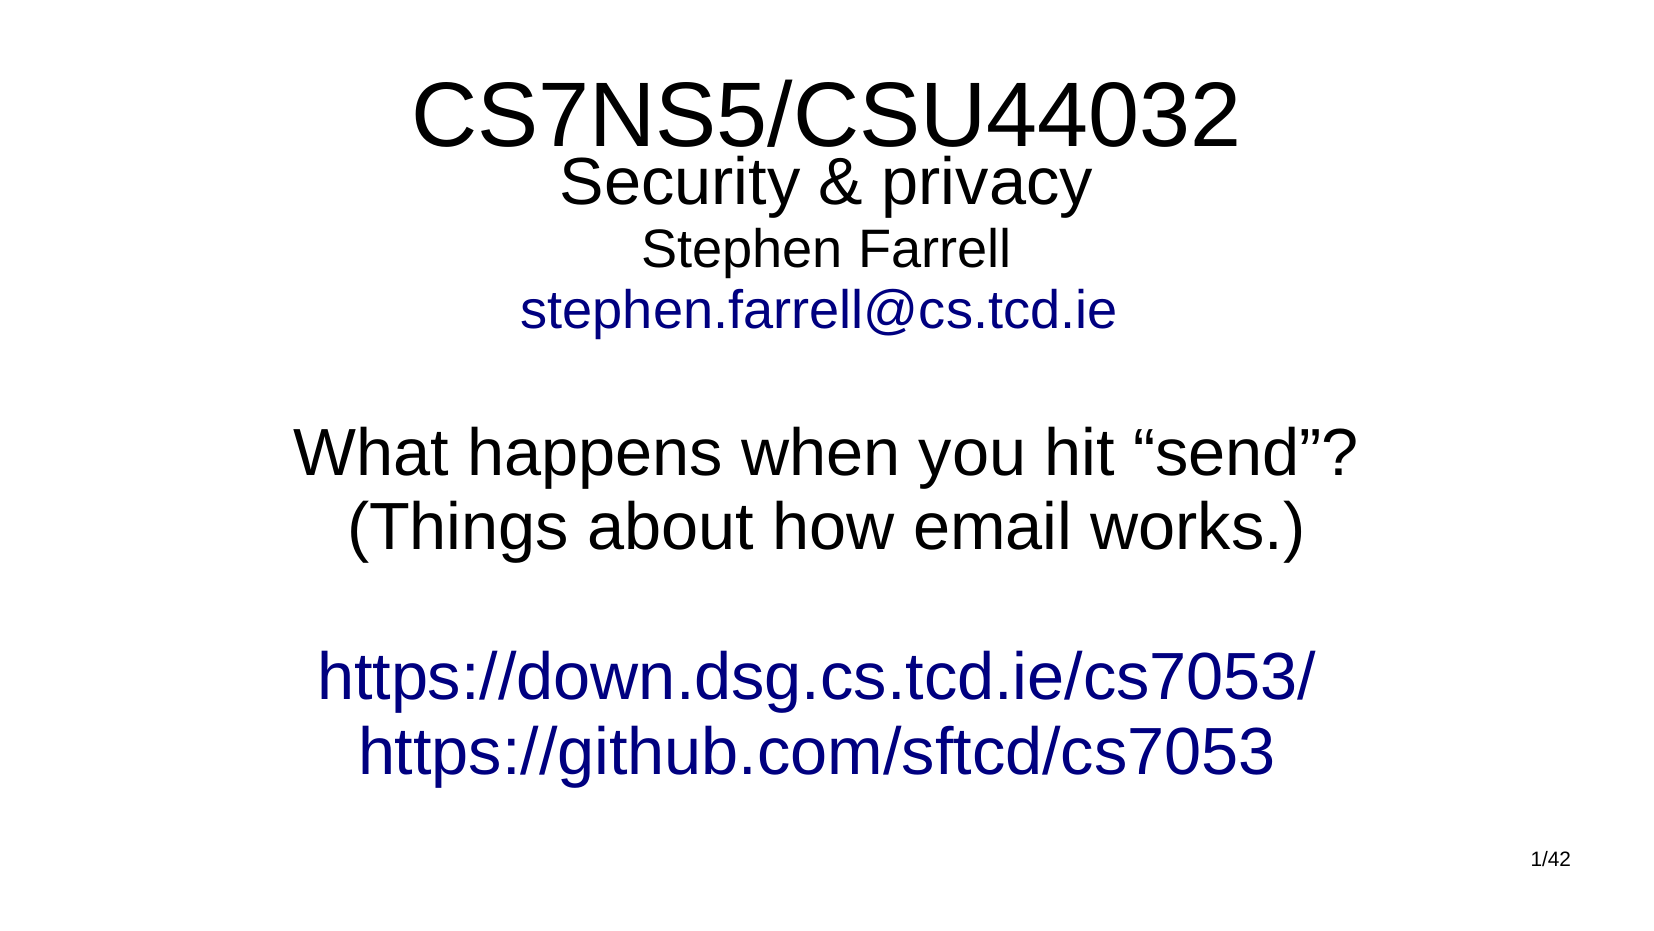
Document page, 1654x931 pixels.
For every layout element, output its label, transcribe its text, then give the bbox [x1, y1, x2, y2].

title CS7NS5/CSU44032 [82, 37, 1571, 144]
subtitle Security & privacy Stephen Farrell stephen.farrell@cs.tcd.ie What happens when you hit “send”? (Things about how email works.) https://down.dsg.cs.tcd.ie/cs7053/ https://github.com/sftcd/cs7053 [82, 144, 1571, 831]
